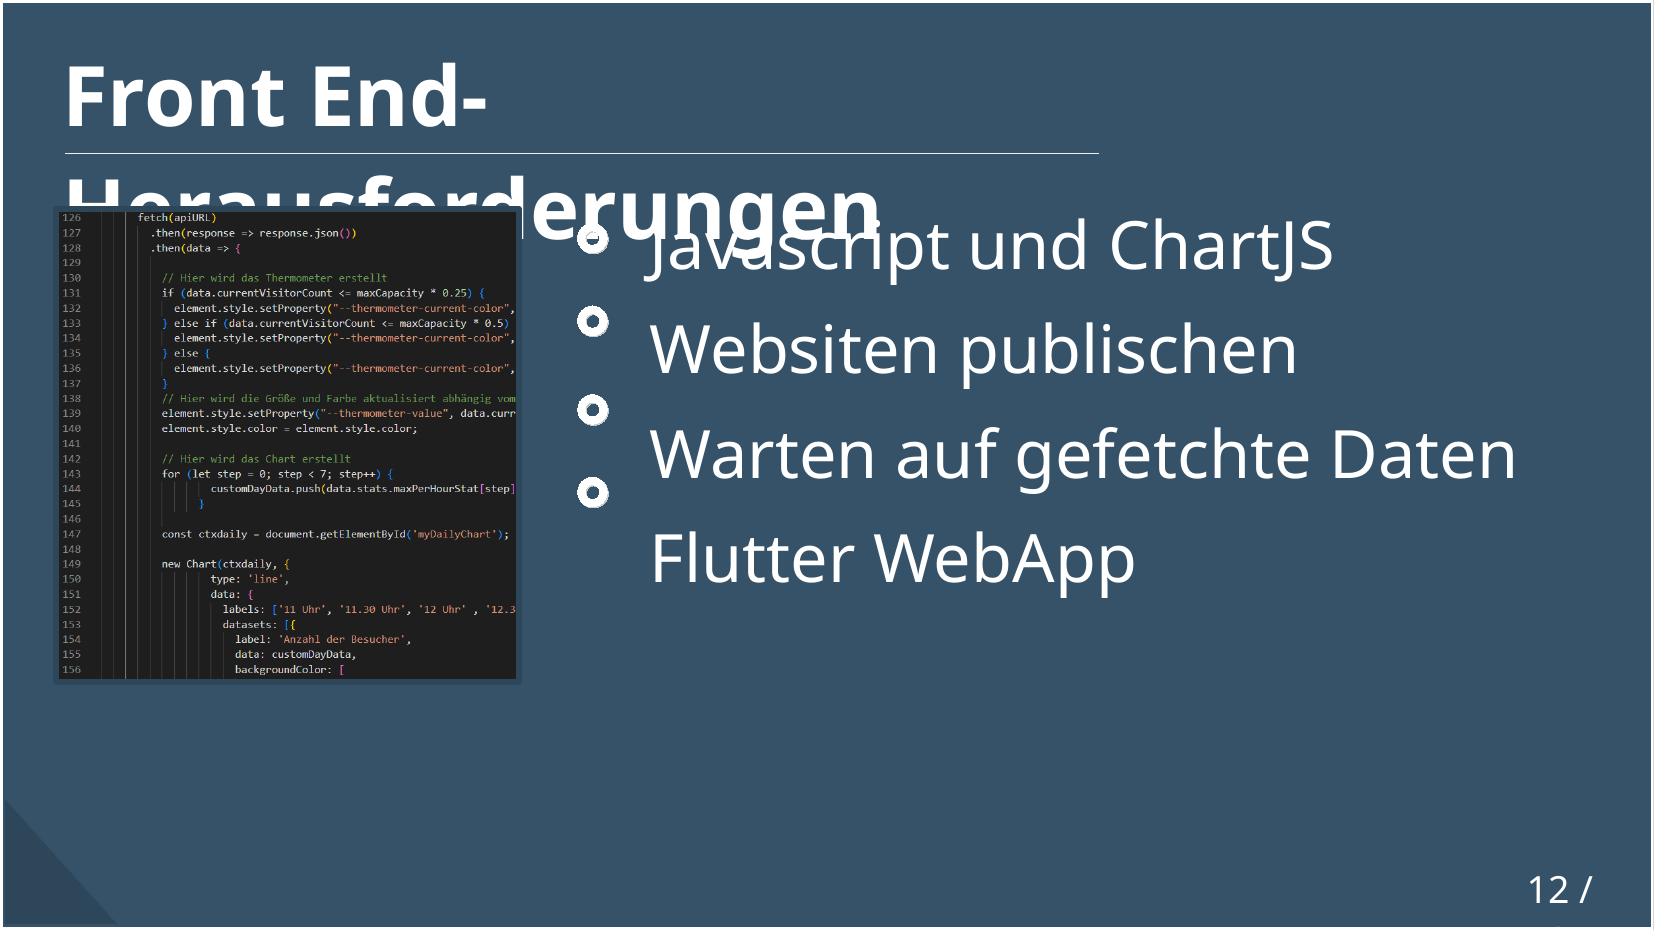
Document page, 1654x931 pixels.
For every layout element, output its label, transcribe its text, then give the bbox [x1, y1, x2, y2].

text_box [577, 477, 609, 508]
text_box [0, 0, 1654, 931]
text_box [577, 305, 609, 337]
text_box Front End-Herausforderungen [47, 29, 1270, 235]
text_box <number> / 13 [1511, 856, 1654, 931]
picture [59, 211, 517, 680]
text_box [577, 394, 609, 426]
text_box Javascript und ChartJS Websiten publischen Warten auf gefetchte Daten Flutter WebApp [561, 177, 1654, 886]
text_box [577, 223, 609, 254]
